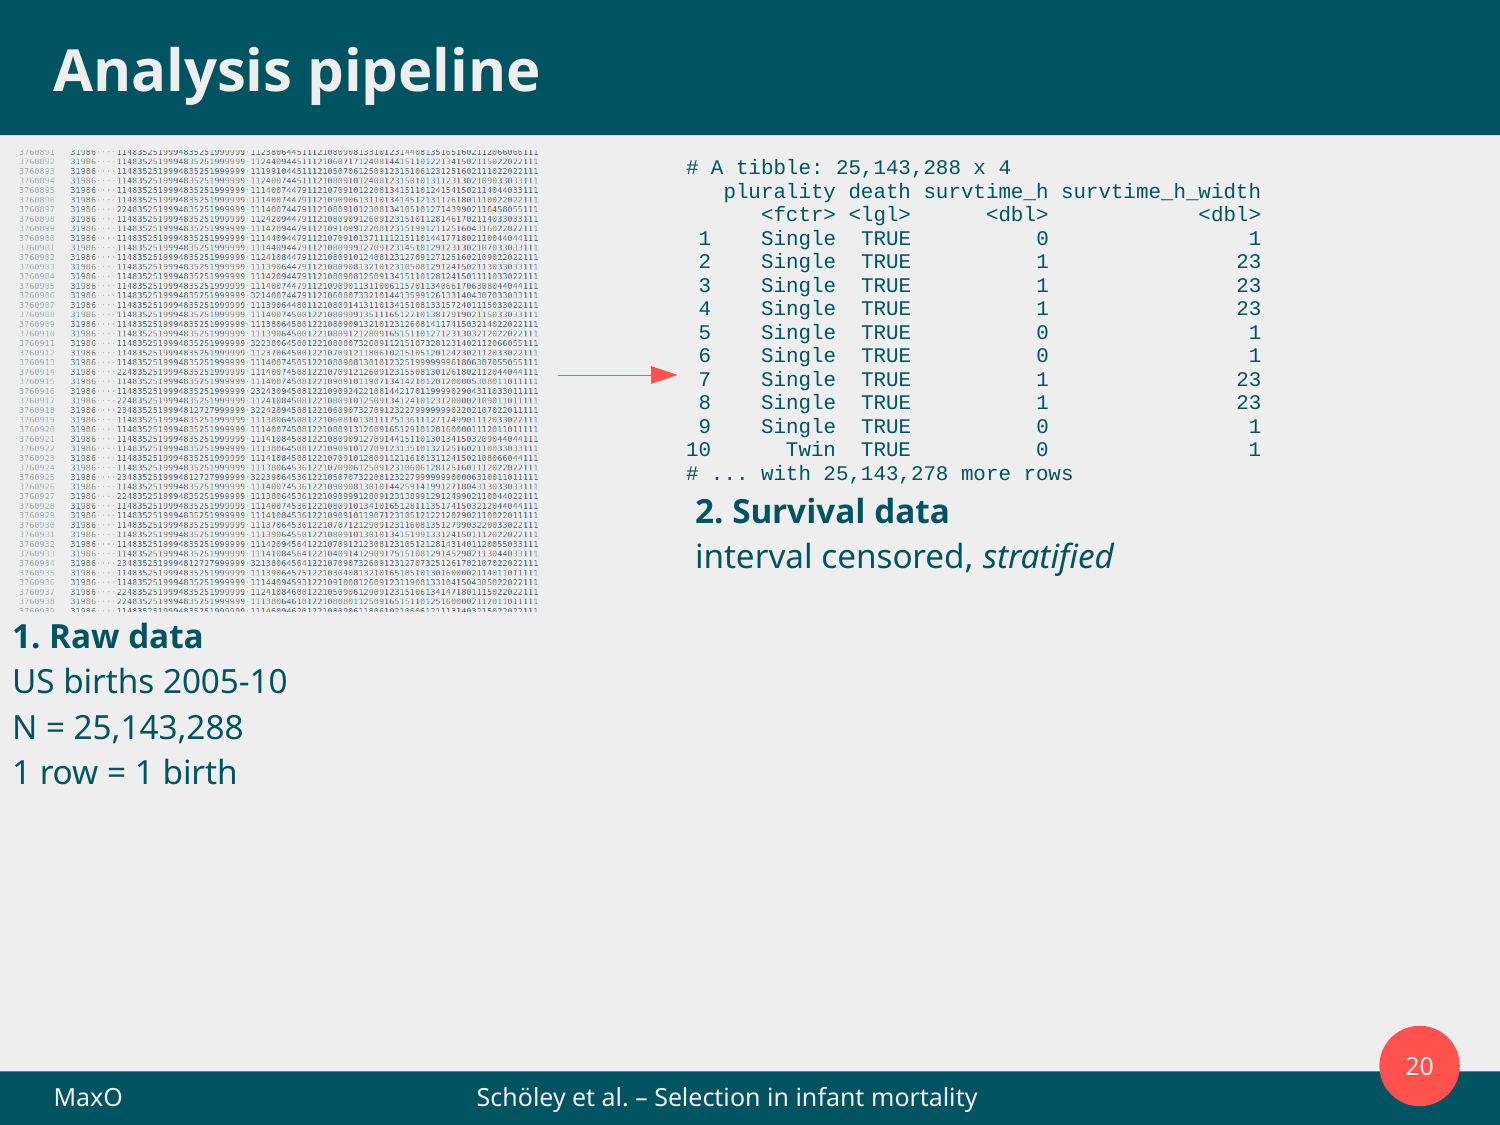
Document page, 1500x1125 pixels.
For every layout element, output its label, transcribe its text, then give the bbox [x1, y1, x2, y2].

title Analysis pipeline [53, 0, 1447, 141]
text_box 1. Raw data US births 2005-10 N = 25,143,288 1 row = 1 birth [0, 605, 291, 780]
text_box 2. Survival data interval censored, stratified [680, 480, 1108, 583]
text_box # A tibble: 25,143,288 x 4 plurality death survtime_h survtime_h_width <fctr> <lgl> <dbl> <dbl> 1 Single TRUE 0 1 2 Single TRUE 1 23 3 Single TRUE 1 23 4 Single TRUE 1 23 5 Single TRUE 0 1 6 Single TRUE 0 1 7 Single TRUE 1 23 8 Single TRUE 1 23 9 Single TRUE 0 1 10 Twin TRUE 0 1 # ... with 25,143,278 more rows [671, 149, 1277, 494]
picture [15, 150, 541, 612]
